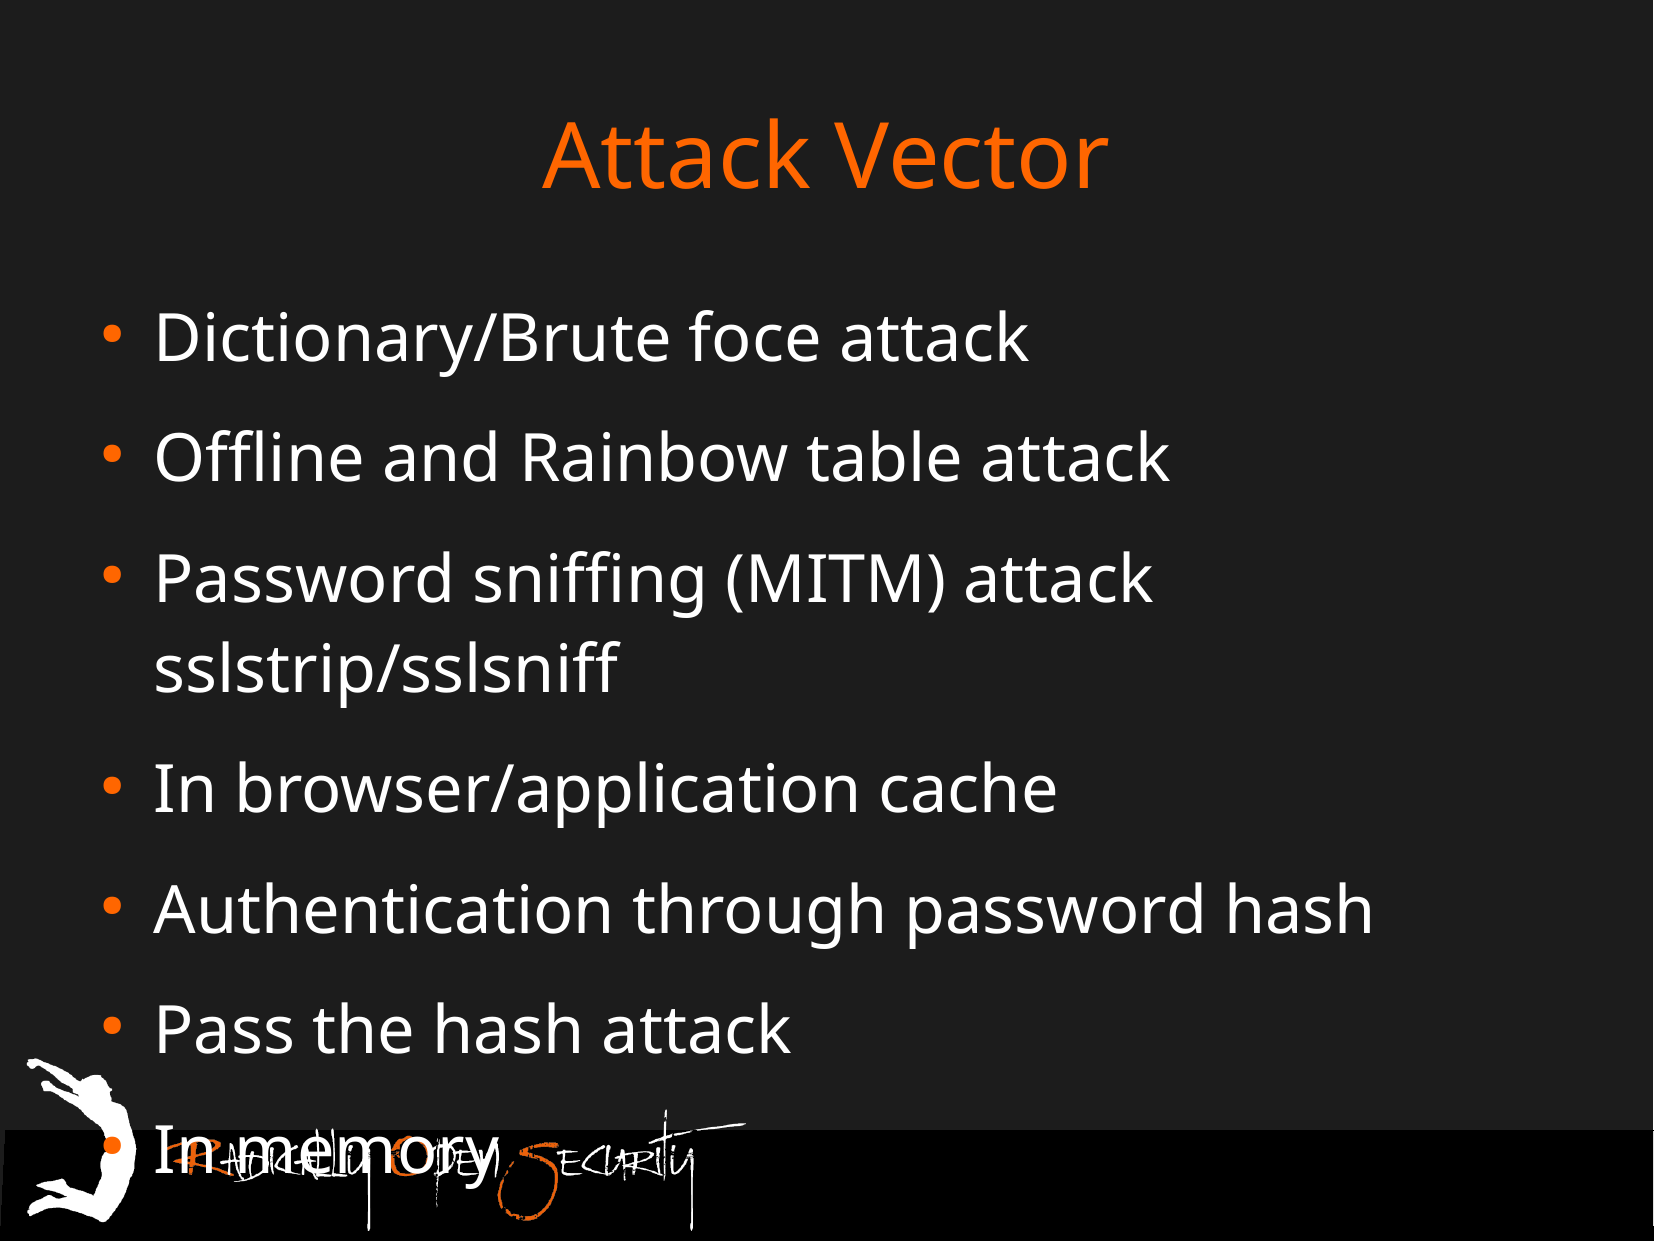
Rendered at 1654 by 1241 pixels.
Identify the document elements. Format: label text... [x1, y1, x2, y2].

title Attack Vector [82, 49, 1571, 257]
picture [0, 1022, 778, 1241]
list Dictionary/Brute foce attack Offline and Rainbow table attack Password sniffing (MITM) attack sslstrip/sslsniff In browser/application cache Authentication through password hash Pass the hash attack In memory [82, 290, 1571, 1090]
